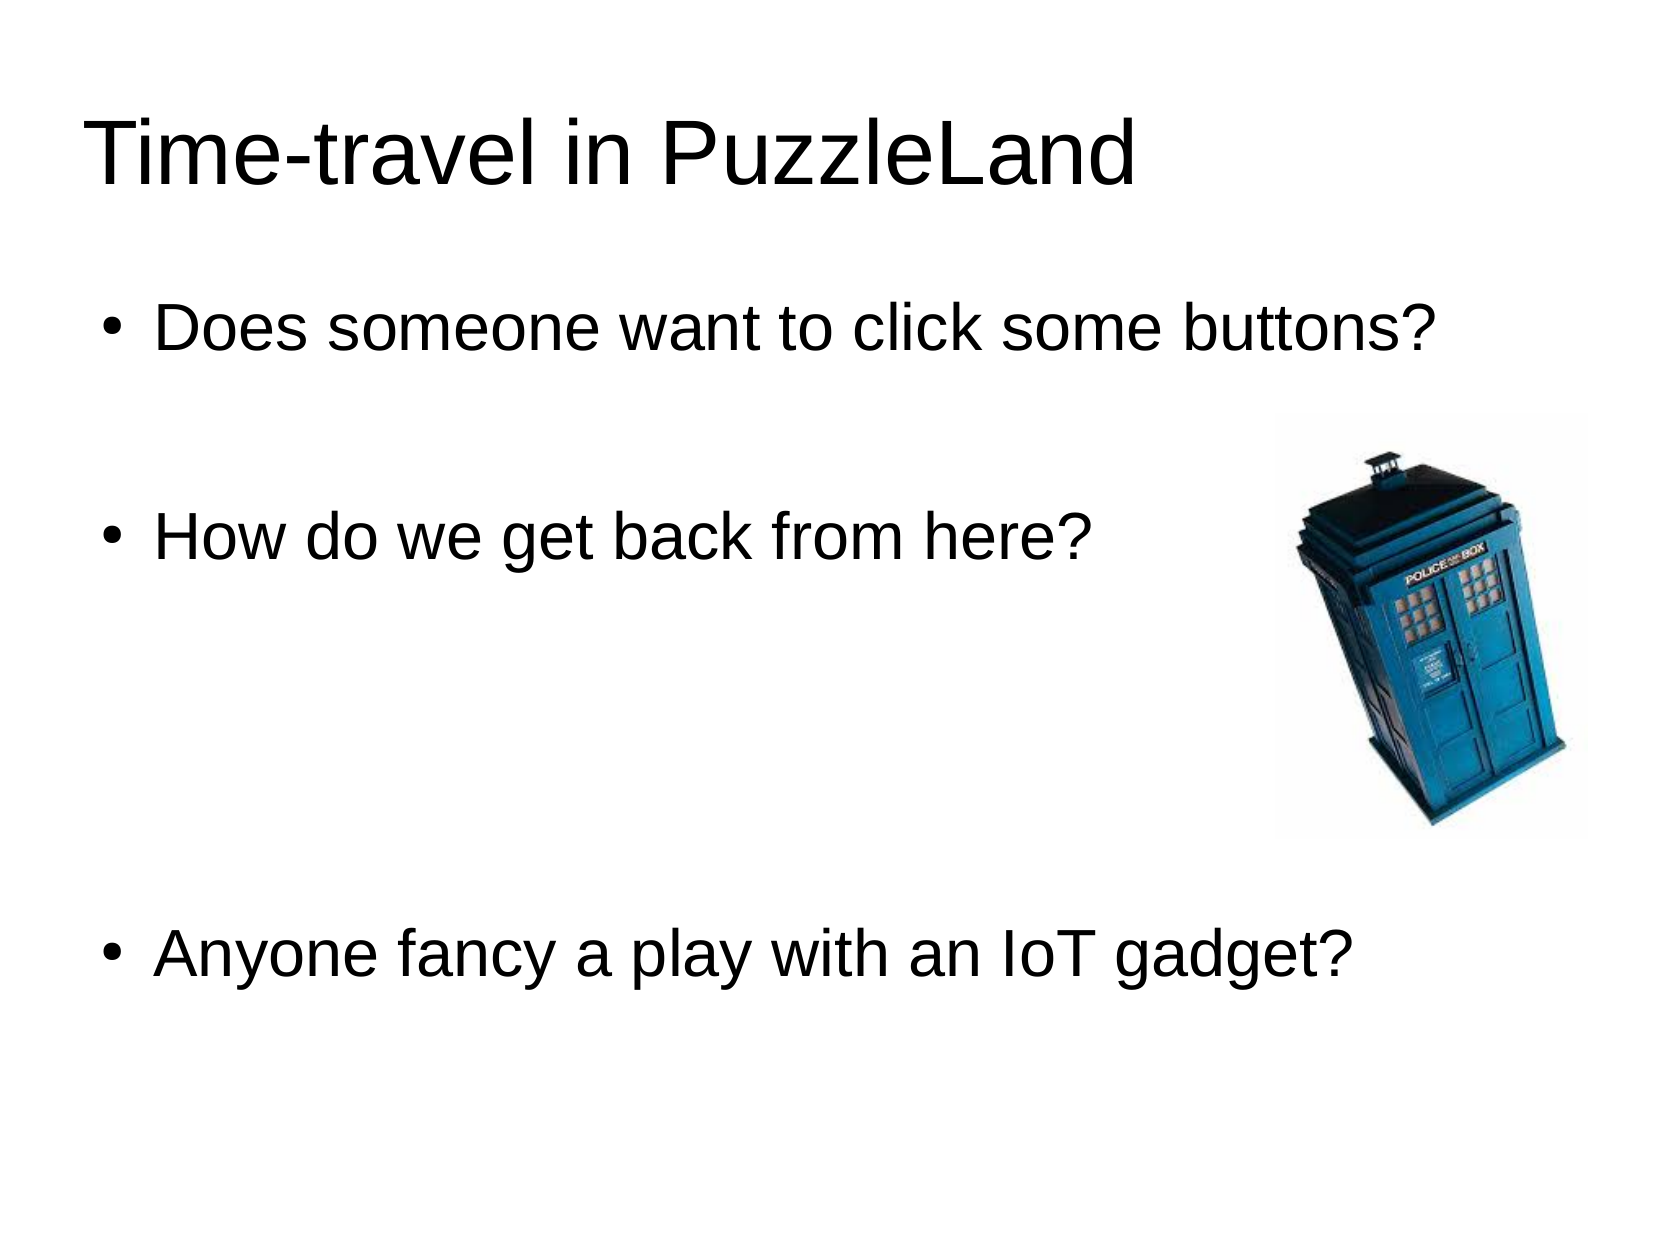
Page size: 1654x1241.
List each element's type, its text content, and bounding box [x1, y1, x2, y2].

picture [1275, 413, 1588, 839]
title Time-travel in PuzzleLand [82, 49, 1571, 257]
list Does someone want to click some buttons? How do we get back from here? Anyone fancy a play with an IoT gadget? [82, 290, 1571, 1010]
